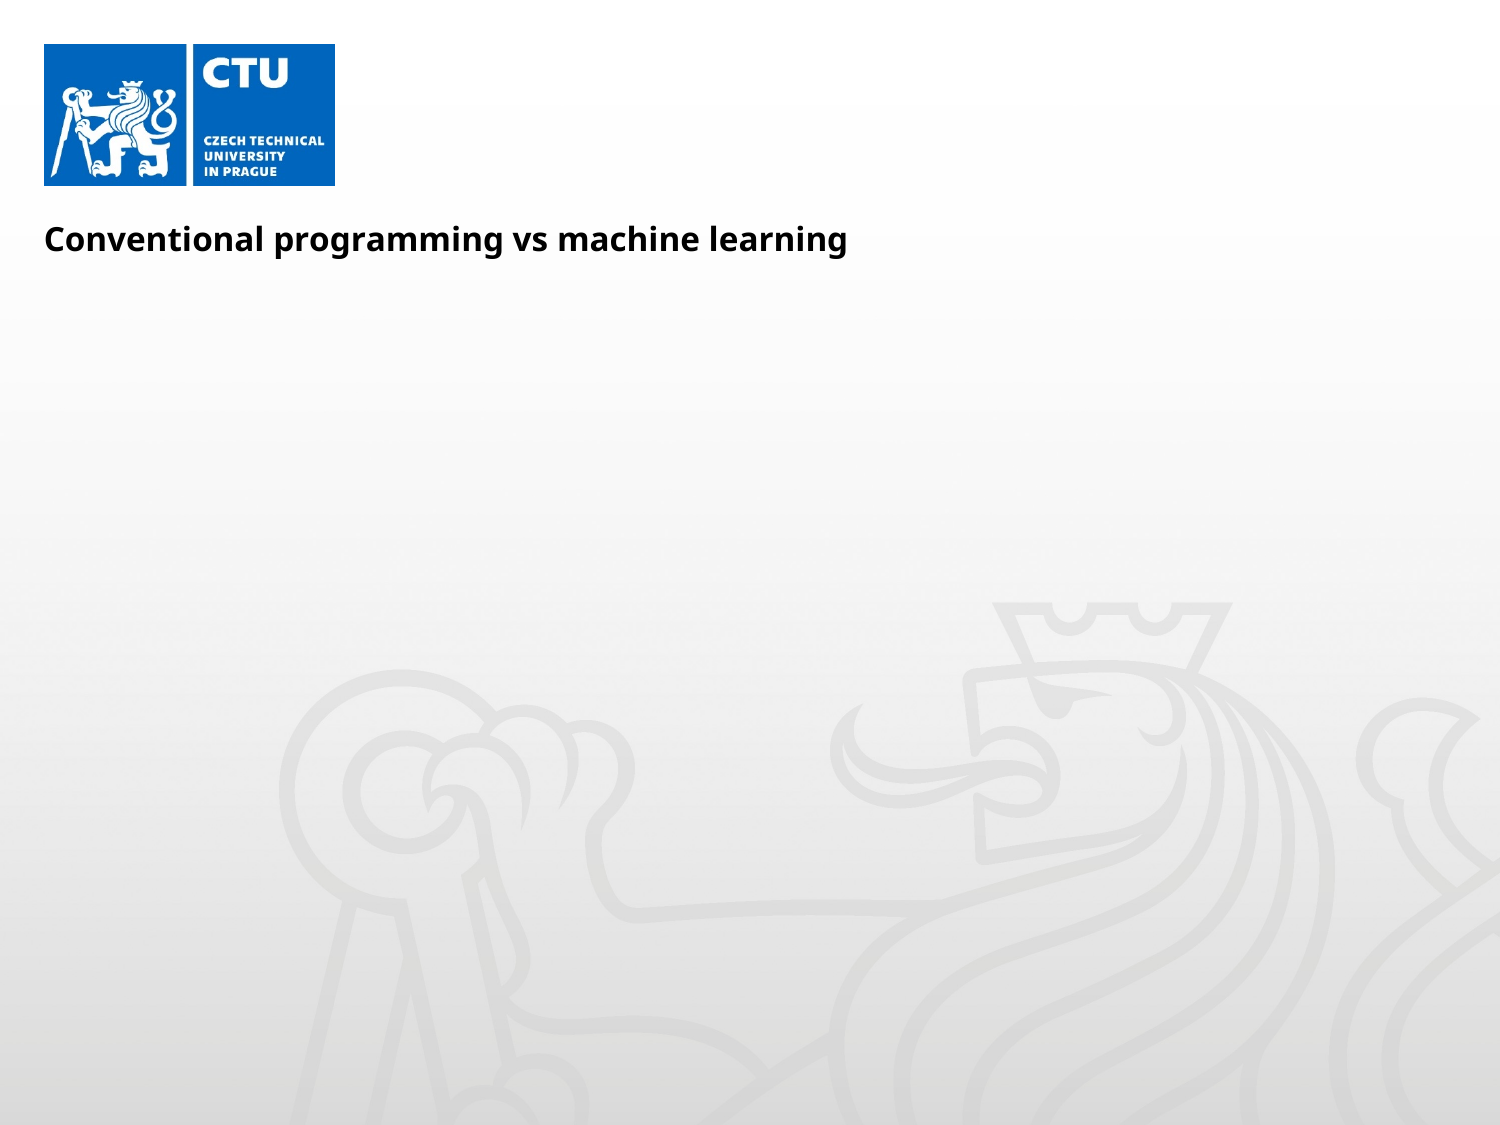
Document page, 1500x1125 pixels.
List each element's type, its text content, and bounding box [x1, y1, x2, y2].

picture [0, 0, 1500, 1125]
text_box Conventional programming vs machine learning [28, 211, 1066, 377]
